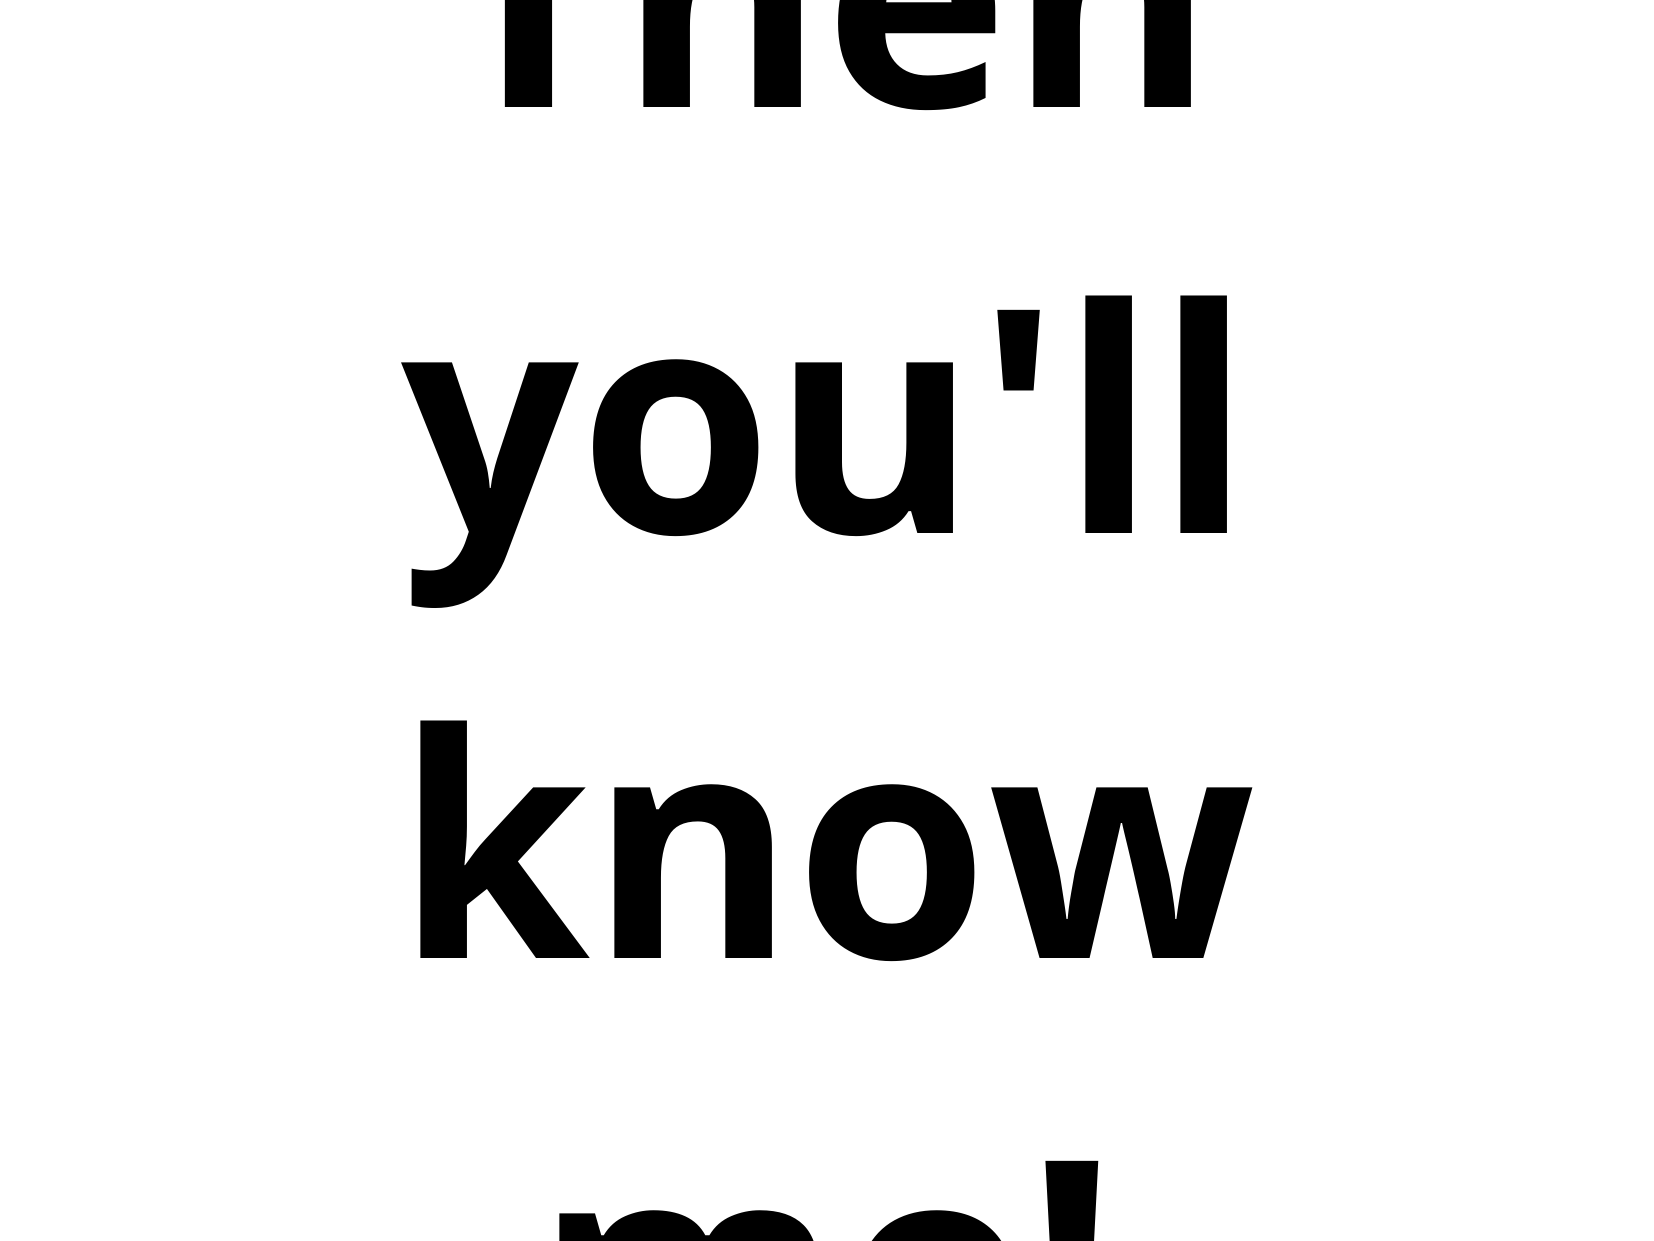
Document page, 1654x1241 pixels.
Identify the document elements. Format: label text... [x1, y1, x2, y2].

title Then you'll know me! [82, 49, 1571, 1201]
